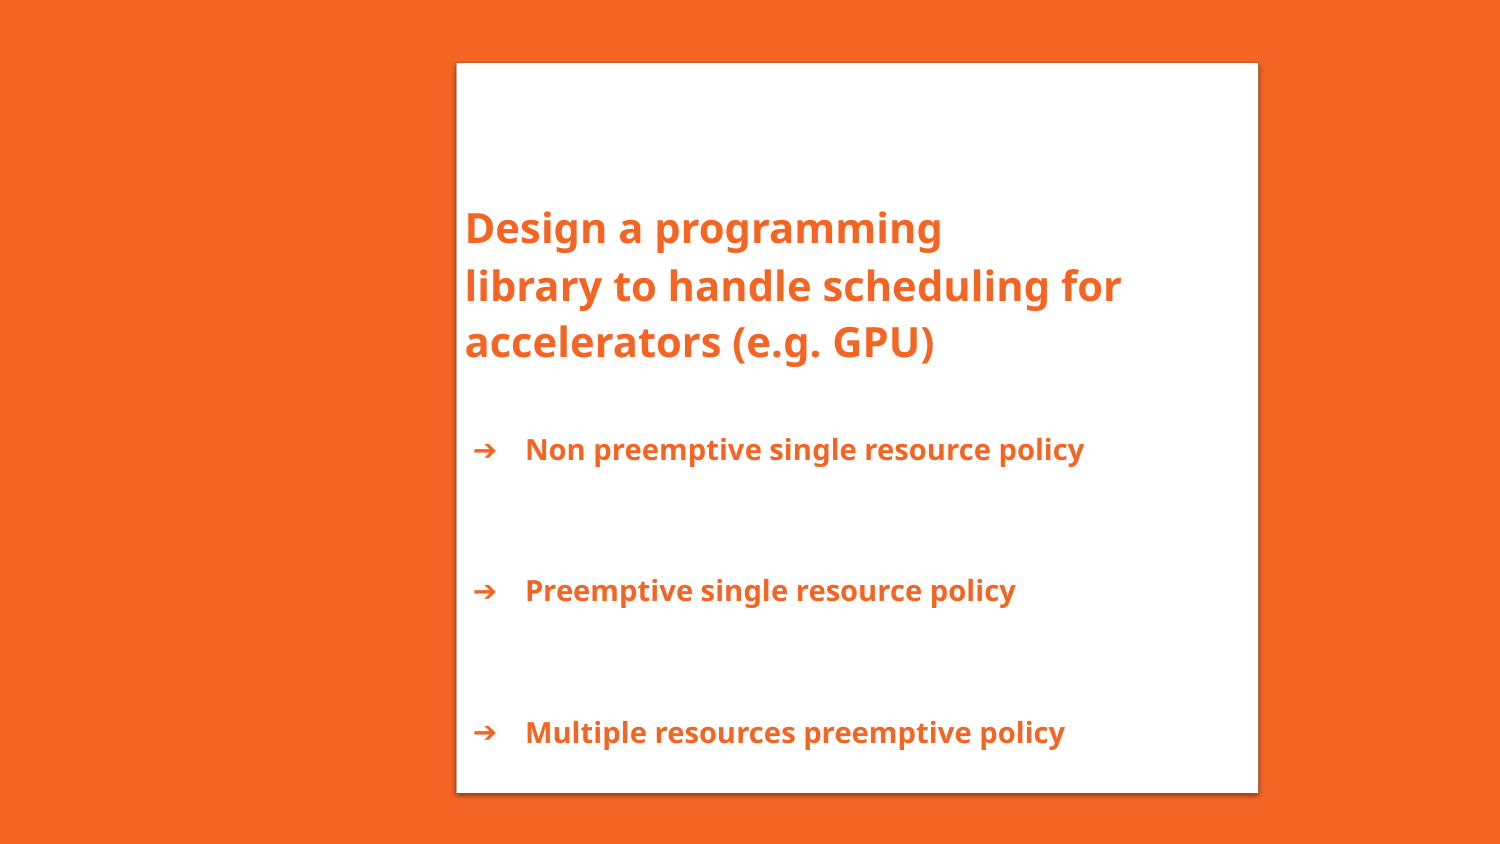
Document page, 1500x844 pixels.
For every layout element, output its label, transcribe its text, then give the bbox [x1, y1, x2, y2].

list Non preemptive single resource policy Preemptive single resource policy Multiple resources preemptive policy [435, 371, 1396, 844]
text_box Design a programming library to handle scheduling for accelerators (e.g. GPU) [449, 191, 1500, 353]
picture [424, 32, 1291, 823]
